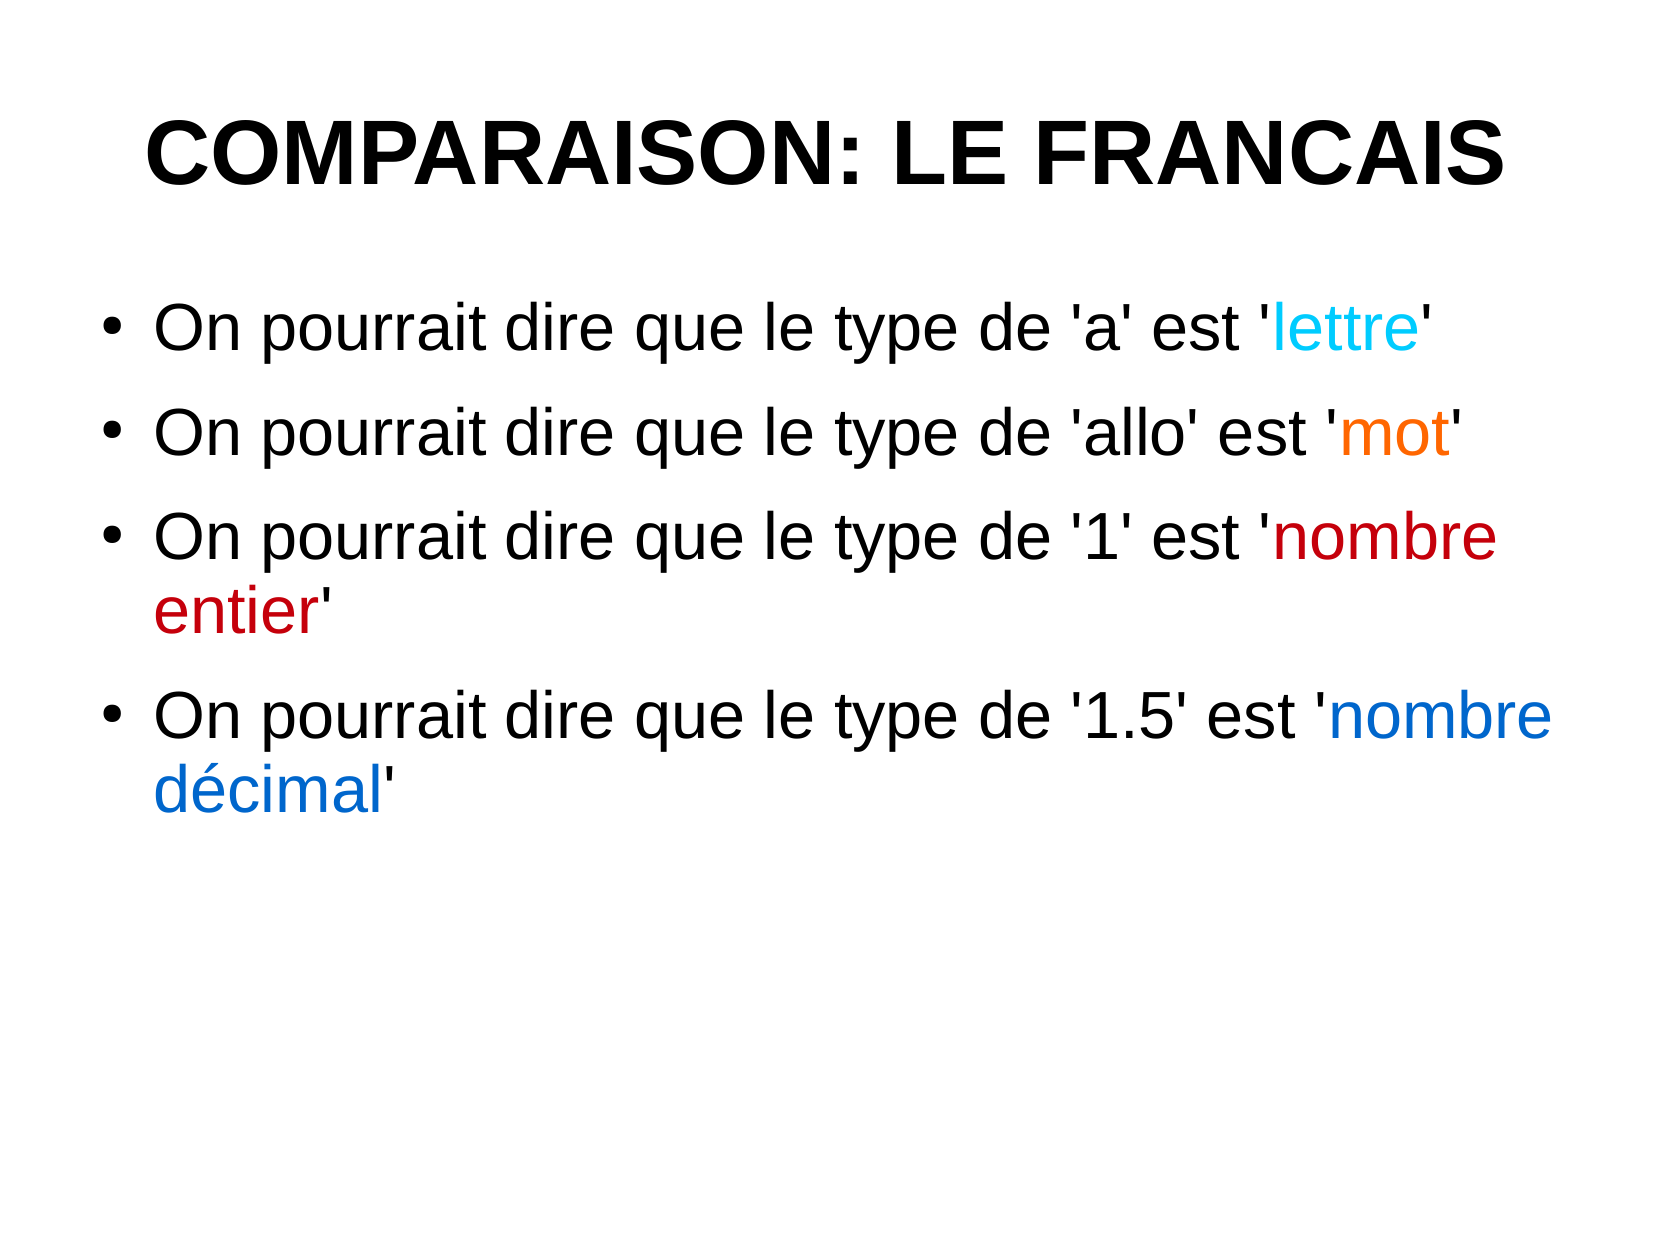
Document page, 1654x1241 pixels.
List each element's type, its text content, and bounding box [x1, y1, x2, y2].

title COMPARAISON: LE FRANCAIS [82, 49, 1571, 257]
list On pourrait dire que le type de 'a' est 'lettre' On pourrait dire que le type de 'allo' est 'mot' On pourrait dire que le type de '1' est 'nombre entier' On pourrait dire que le type de '1.5' est 'nombre décimal' [82, 290, 1571, 1109]
